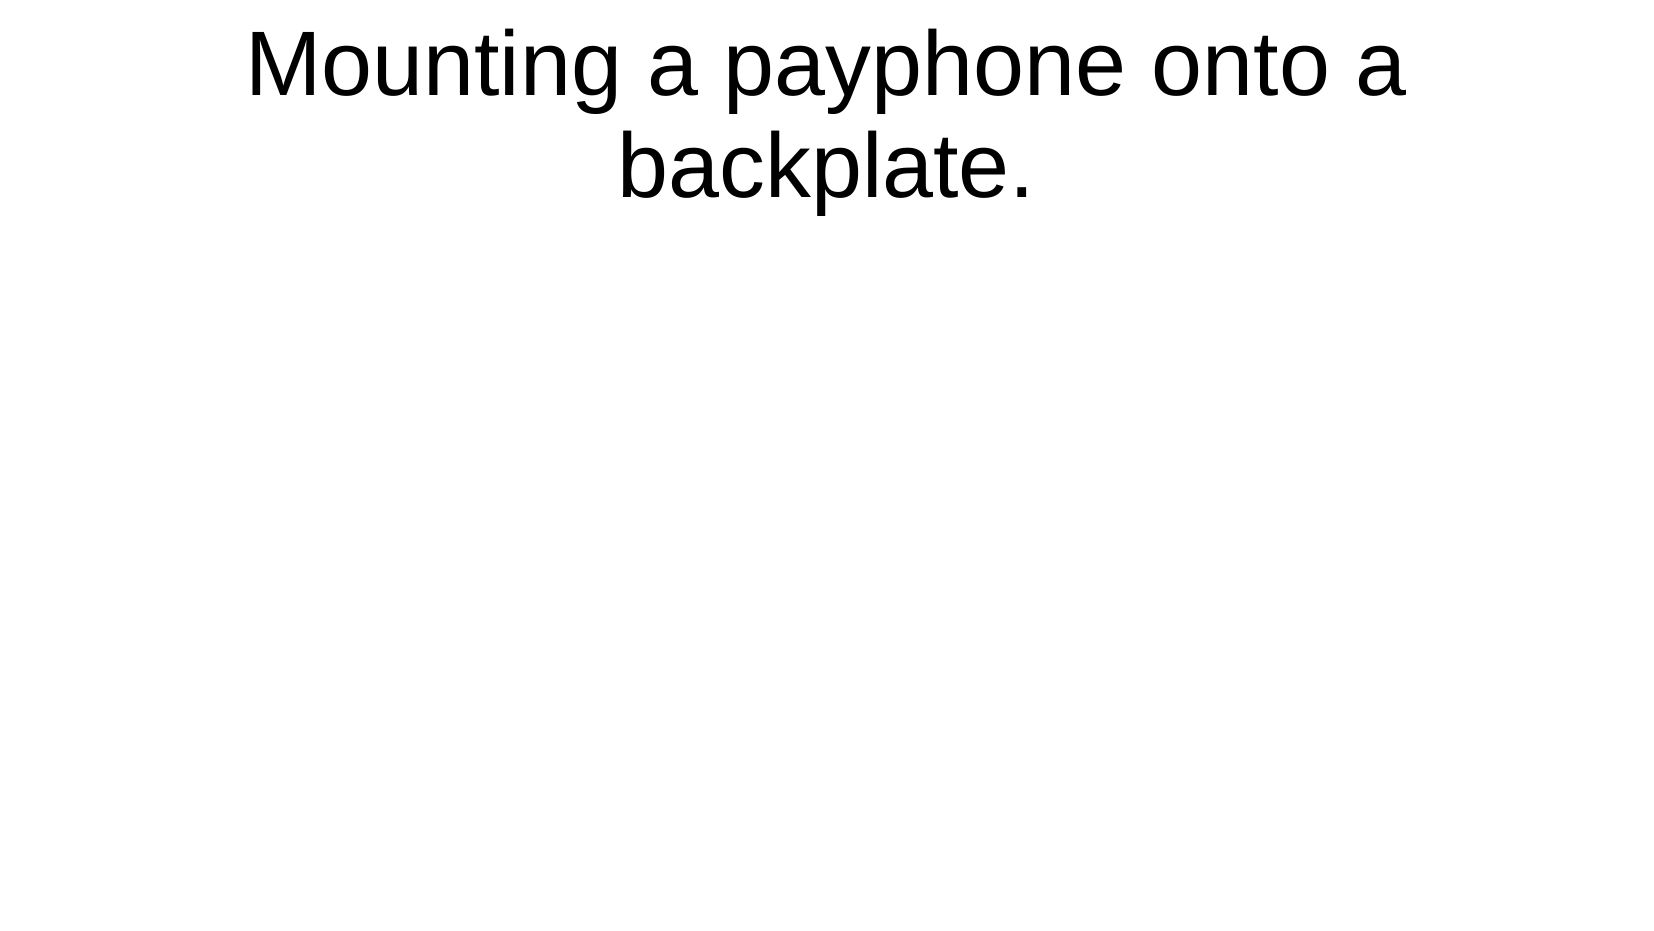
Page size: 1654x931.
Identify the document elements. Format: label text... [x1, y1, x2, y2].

title Mounting a payphone onto a backplate. [82, 12, 1571, 218]
